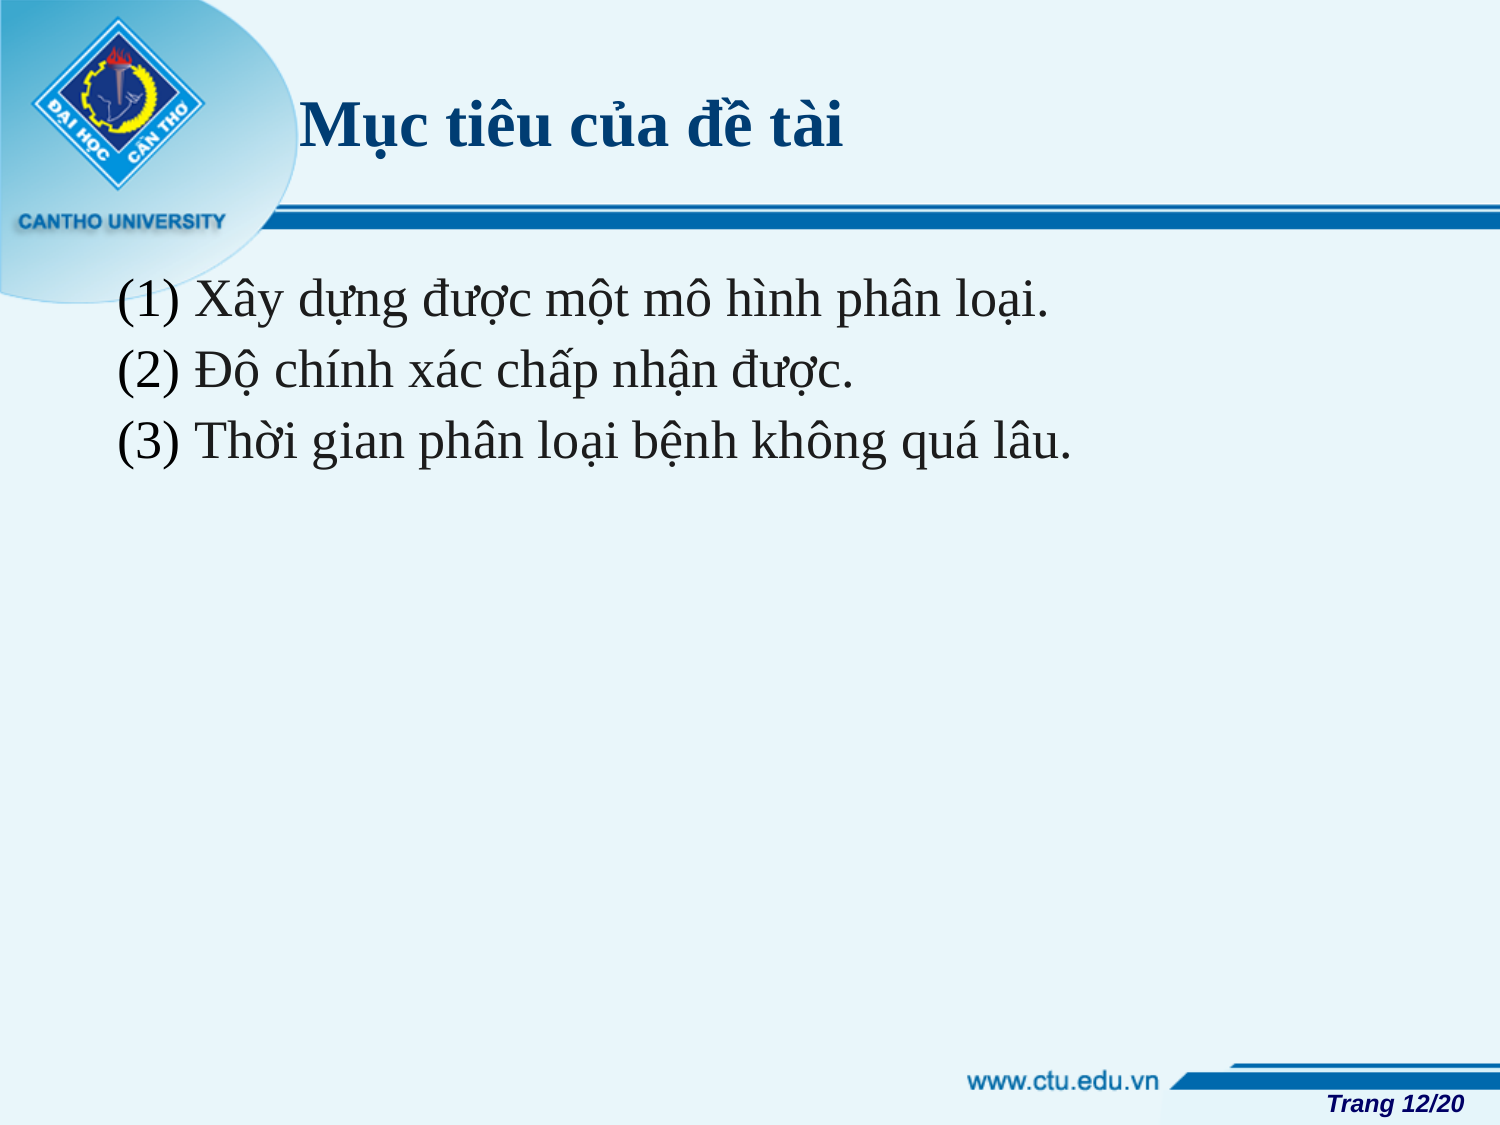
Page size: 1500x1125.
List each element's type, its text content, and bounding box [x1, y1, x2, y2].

picture [0, 0, 1500, 1125]
text_box Trang 12/20 [1311, 1080, 1497, 1125]
title Mục tiêu của đề tài [299, 46, 1462, 202]
list Xây dựng được một mô hình phân loại. Độ chính xác chấp nhận được. Thời gian phân loại bệnh không quá lâu. [99, 267, 1450, 1038]
